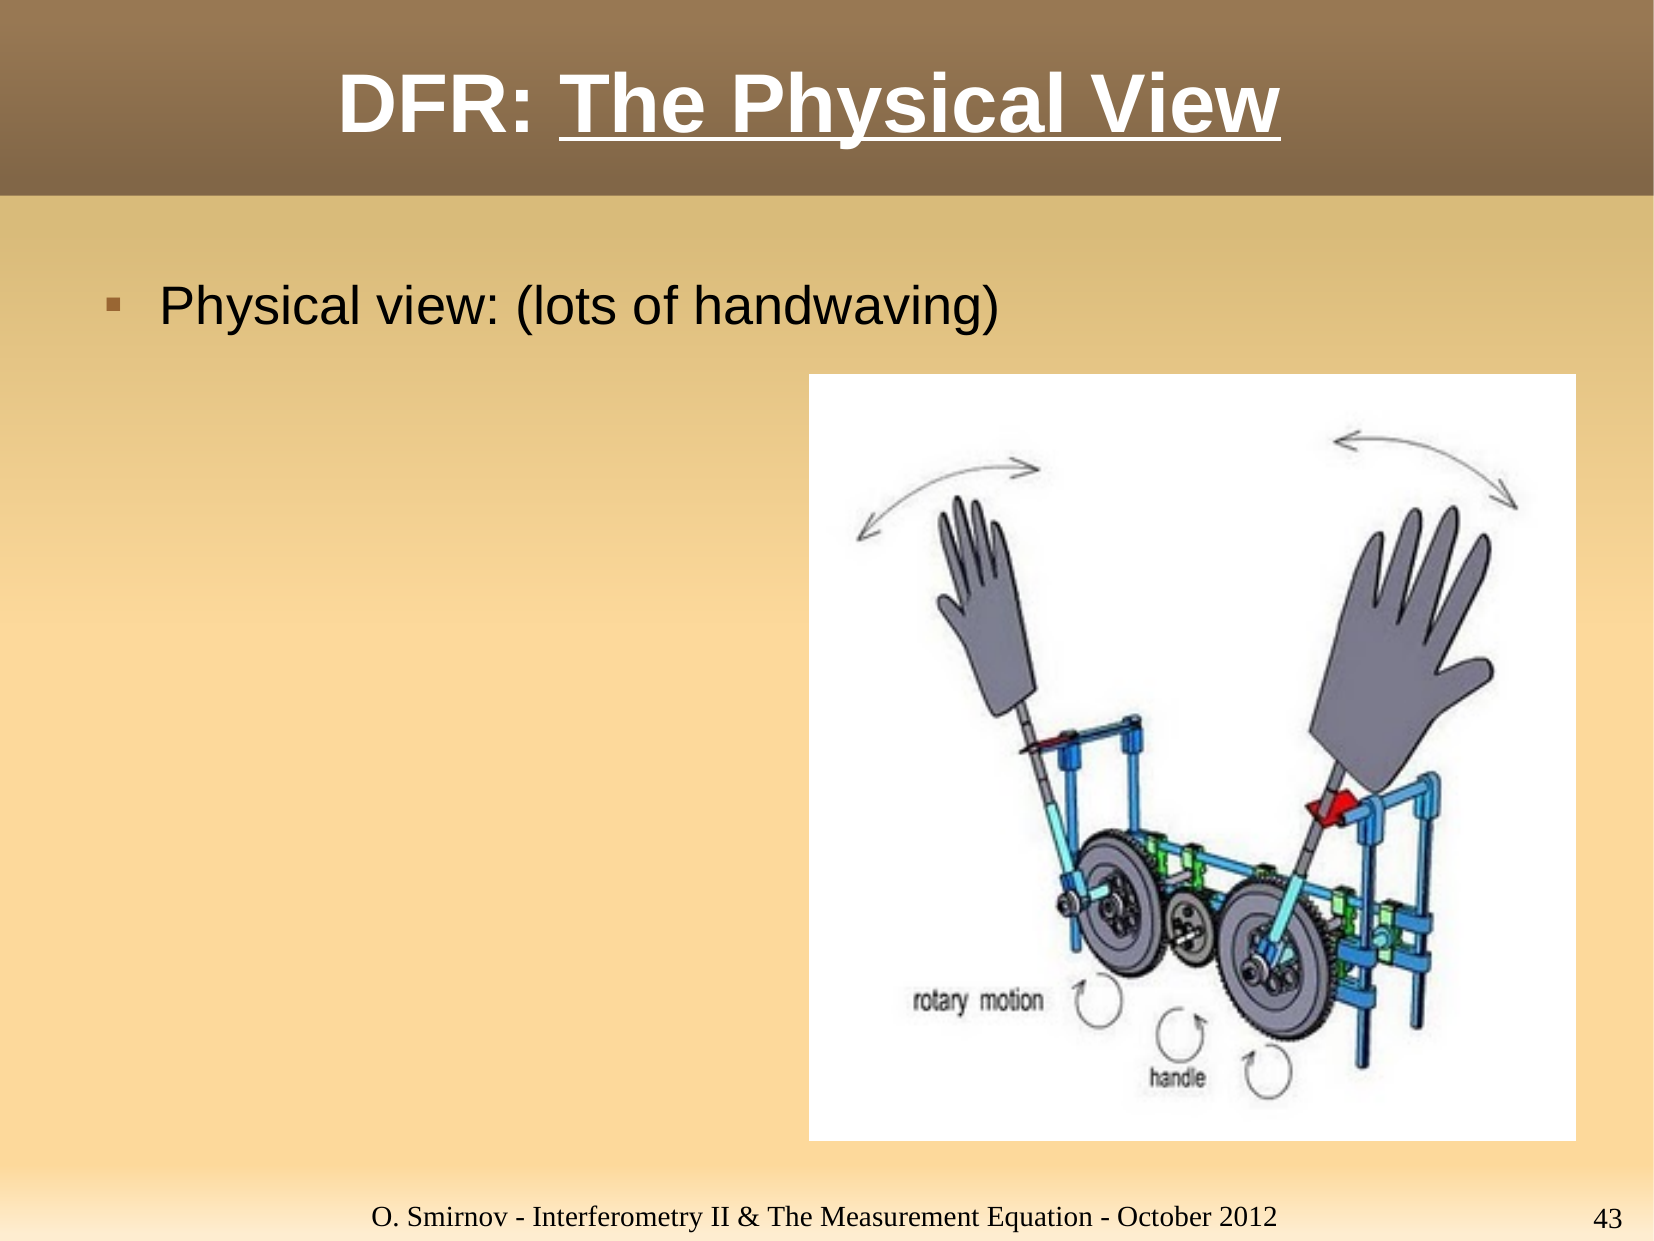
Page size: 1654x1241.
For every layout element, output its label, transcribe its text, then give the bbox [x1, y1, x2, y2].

list Physical view: (lots of handwaving) [88, 275, 1502, 1095]
picture [0, 0, 1654, 1241]
title DFR: The Physical View [76, 0, 1565, 208]
